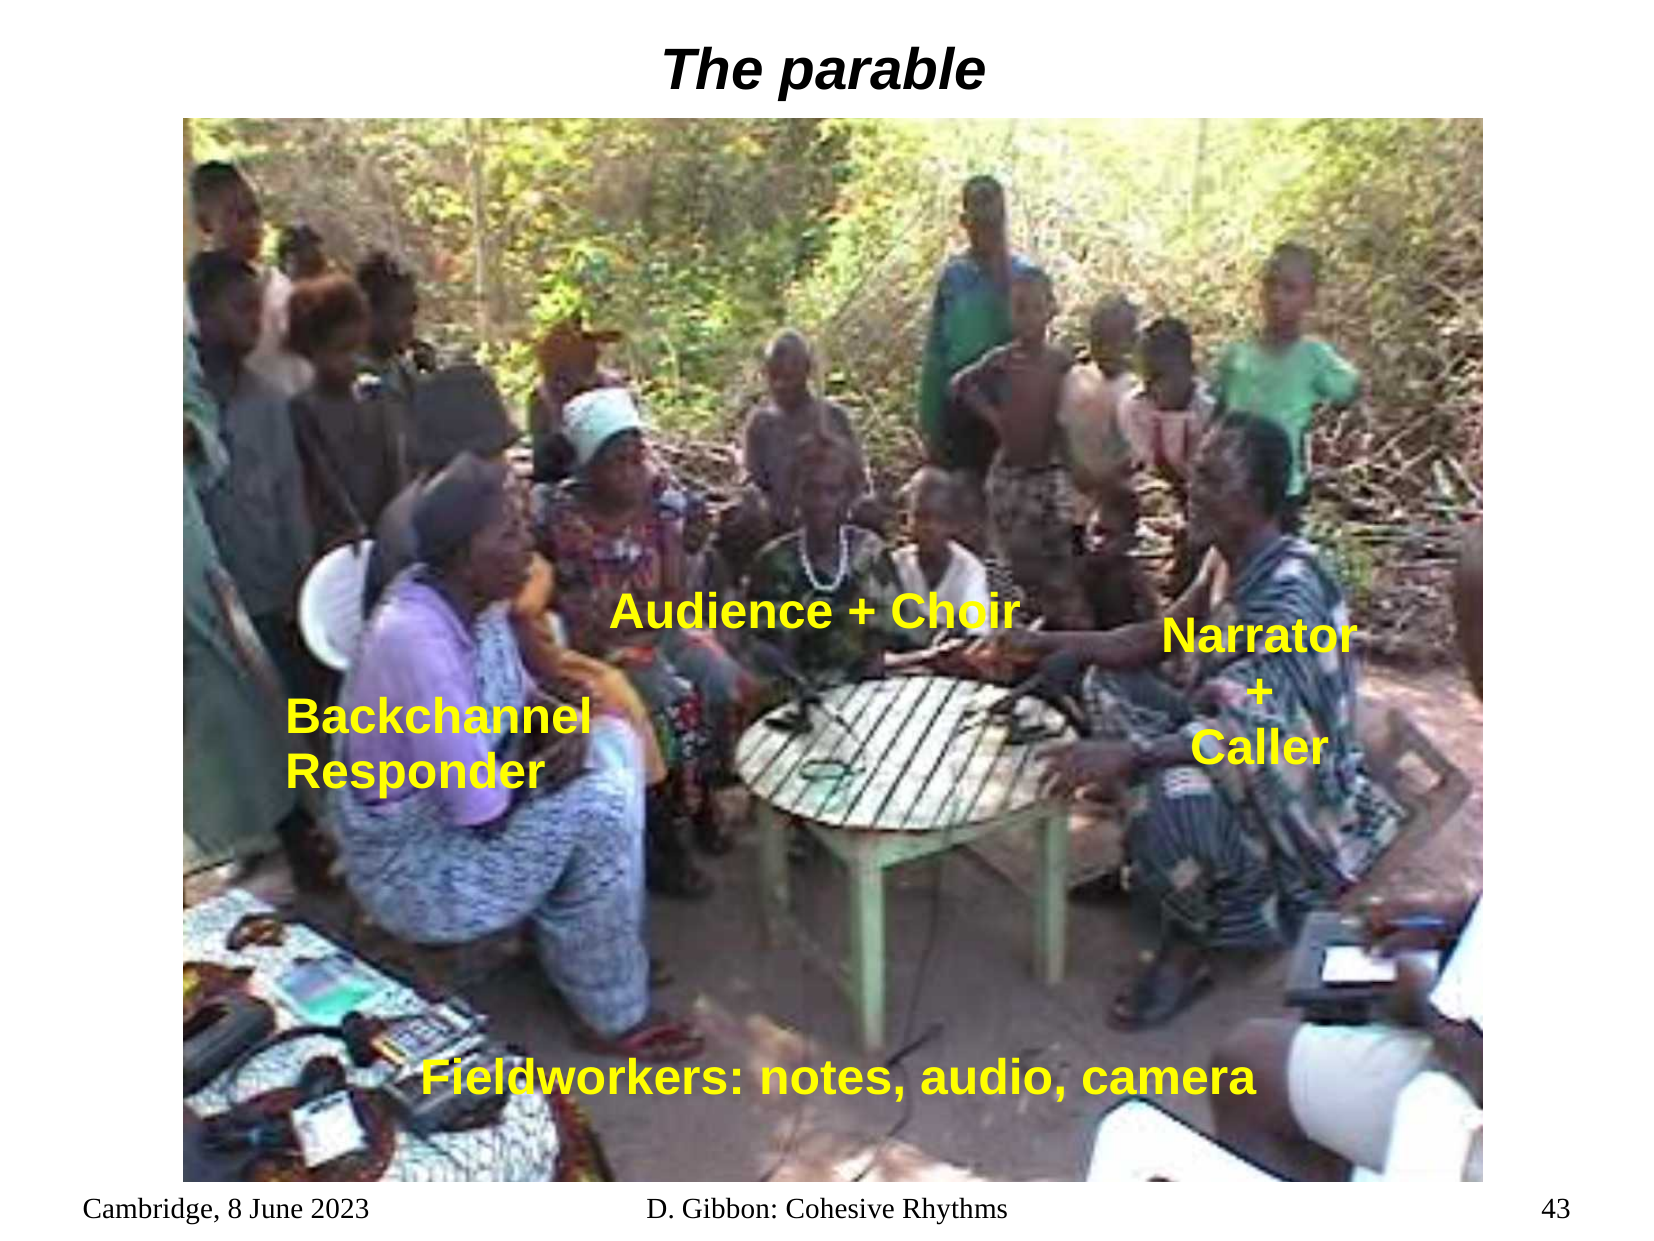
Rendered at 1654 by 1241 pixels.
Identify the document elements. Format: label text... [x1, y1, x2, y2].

text_box Audience + Choir [580, 575, 1064, 650]
text_box Backchannel Responder [270, 680, 641, 814]
text_box Fieldworkers: notes, audio, camera [366, 1042, 1312, 1128]
text_box Narrator + Caller [1111, 600, 1408, 791]
title The parable [11, 19, 1636, 119]
picture [183, 118, 1483, 1182]
